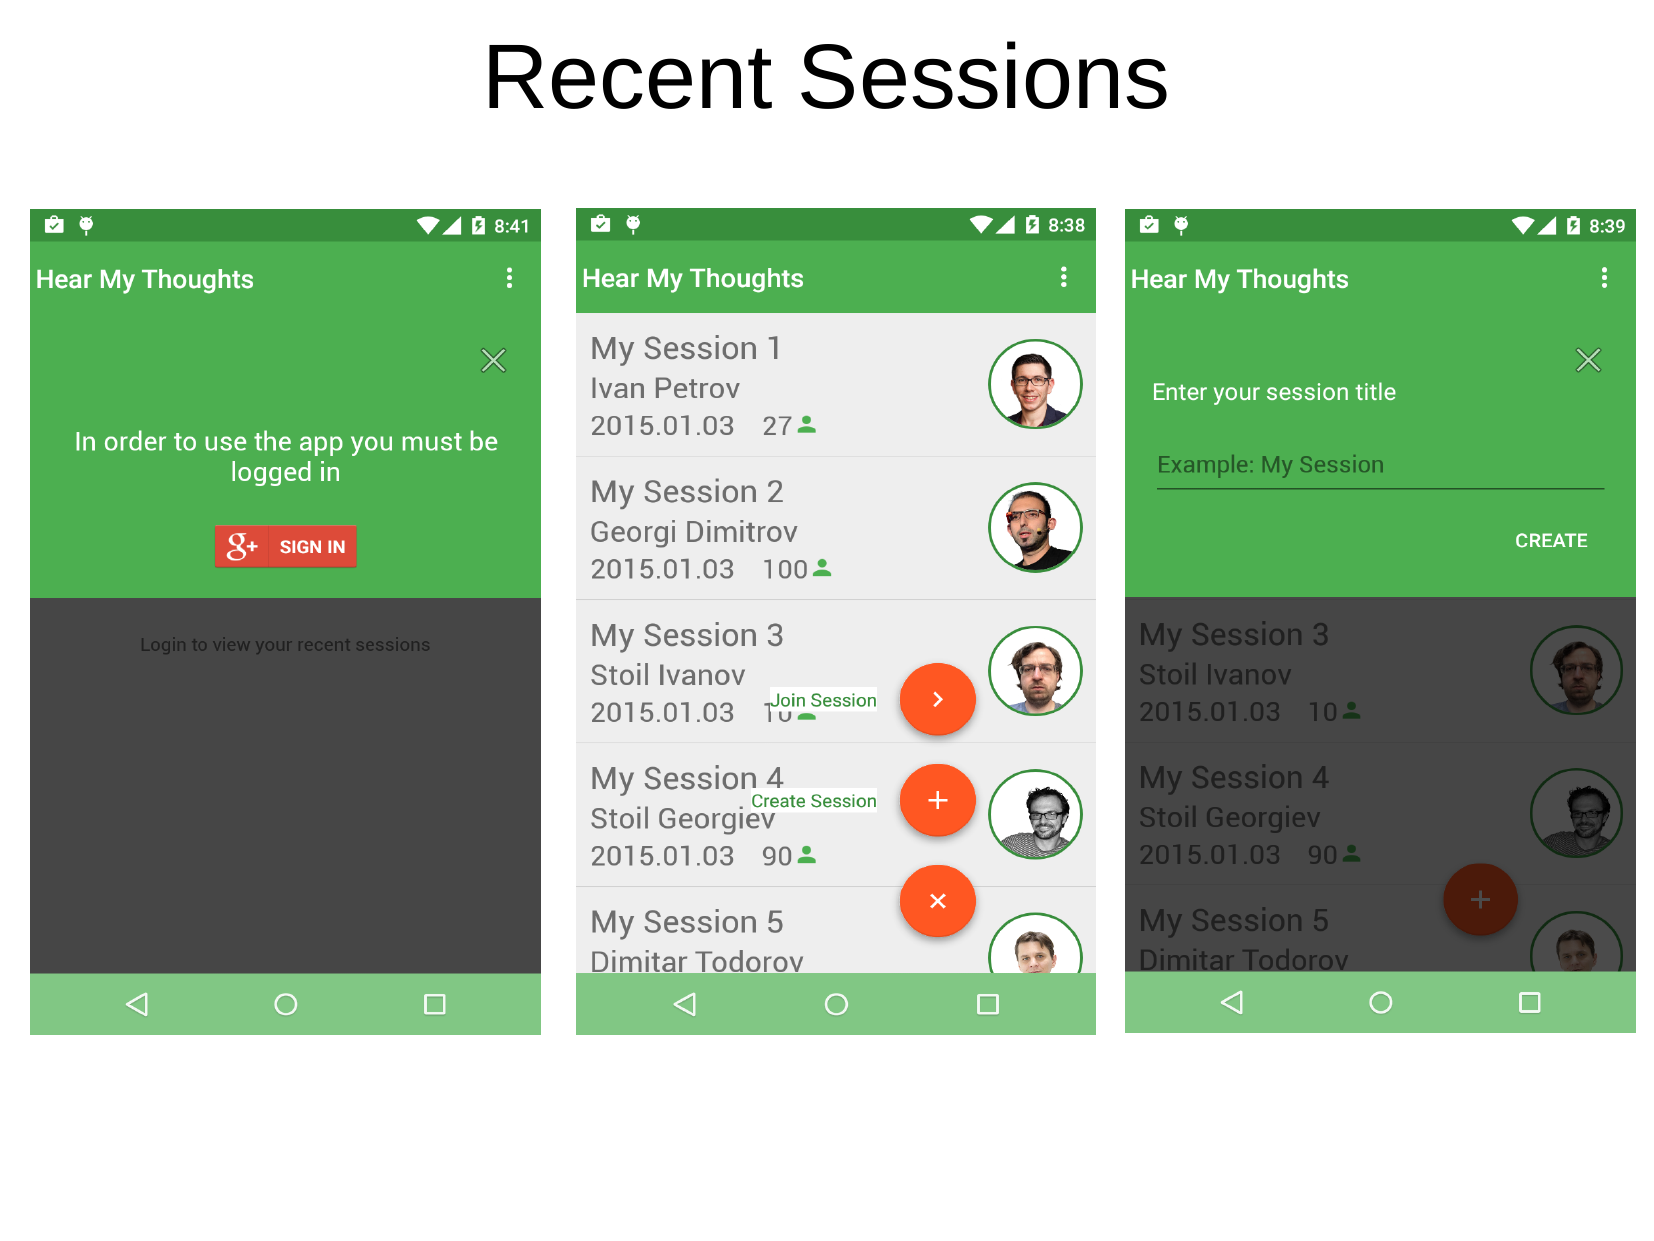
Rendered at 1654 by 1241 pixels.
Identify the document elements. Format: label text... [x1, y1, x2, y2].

picture [1125, 209, 1636, 1034]
picture [30, 209, 541, 1036]
picture [576, 208, 1096, 1036]
title Recent Sessions [82, 0, 1571, 181]
